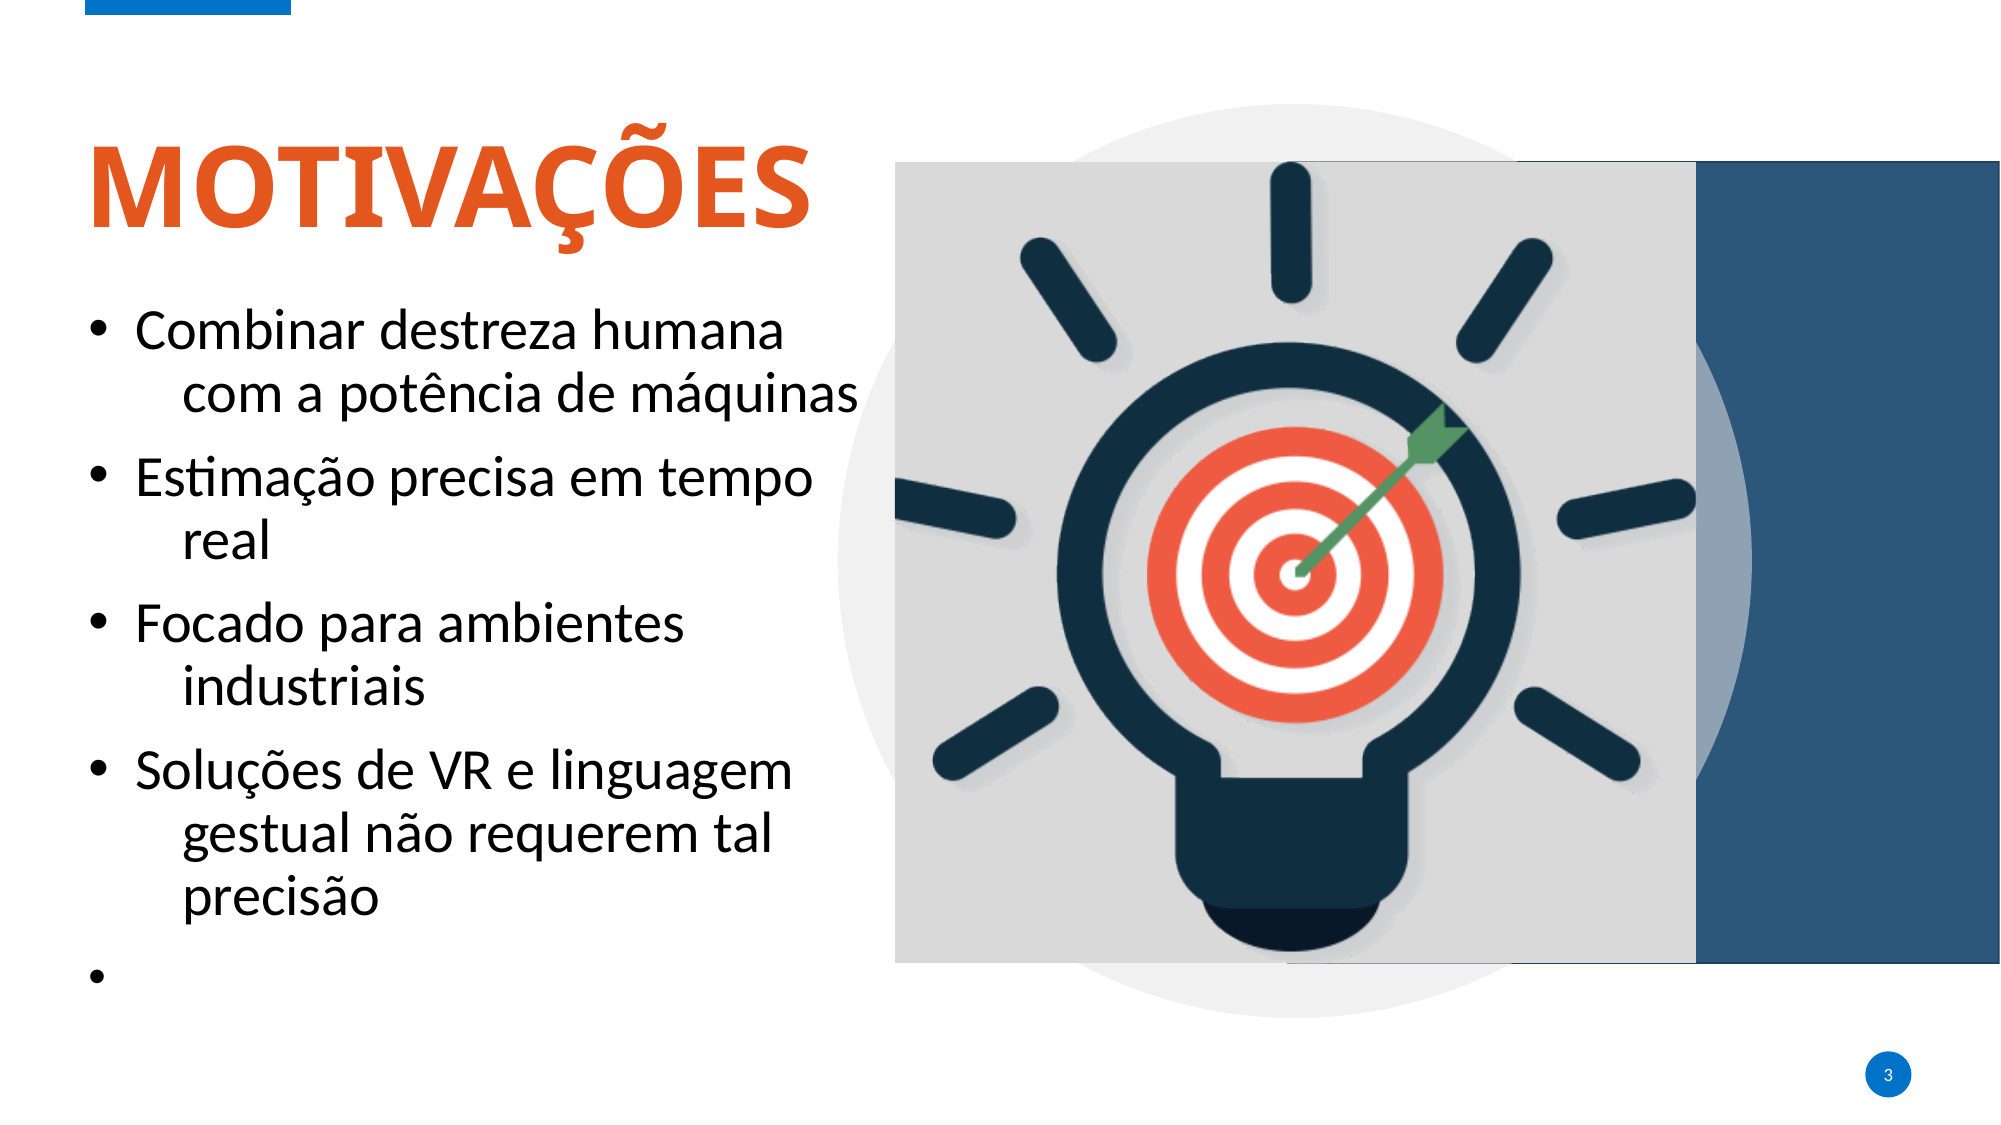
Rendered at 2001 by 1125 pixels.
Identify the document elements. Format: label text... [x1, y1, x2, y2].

title Motivações [84, 81, 895, 300]
list Combinar destreza humana com a potência de máquinas Estimação precisa em tempo real Focado para ambientes industriais Soluções de VR e linguagem gestual não requerem tal precisão [88, 299, 895, 1014]
text_box ‹#› [1864, 1059, 1913, 1090]
picture [894, 162, 1697, 964]
